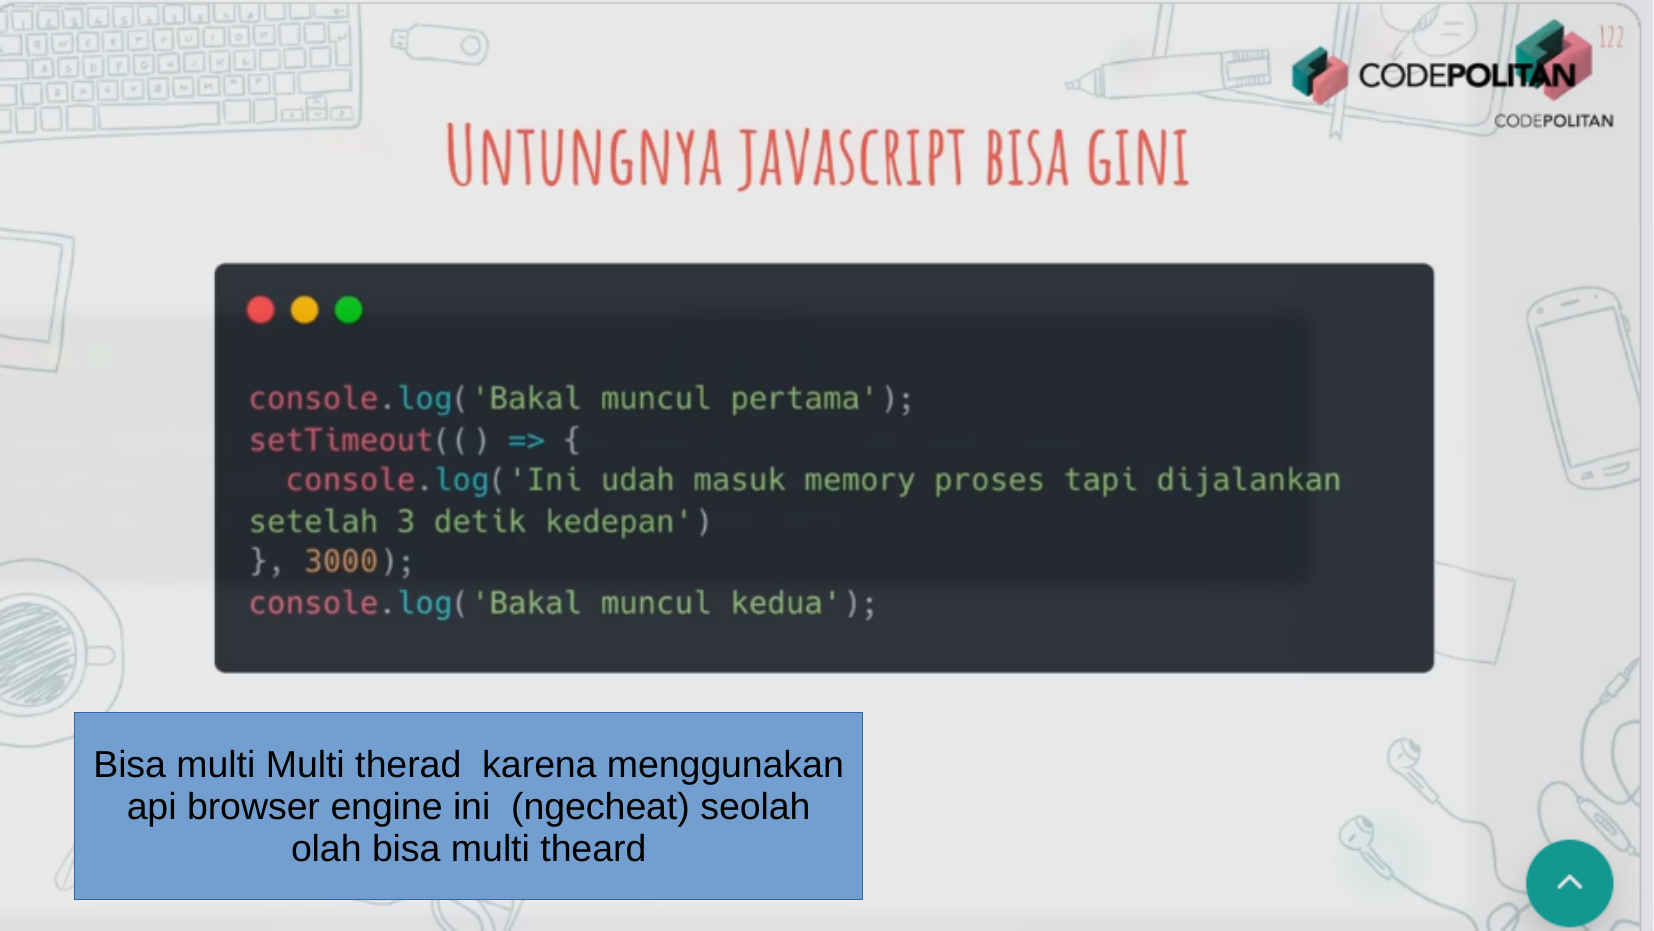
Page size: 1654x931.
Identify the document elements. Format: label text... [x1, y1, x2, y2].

text_box Bisa multi Multi therad karena menggunakan api browser engine ini (ngecheat) seolah olah bisa multi theard [74, 712, 863, 900]
picture [0, 0, 1654, 931]
